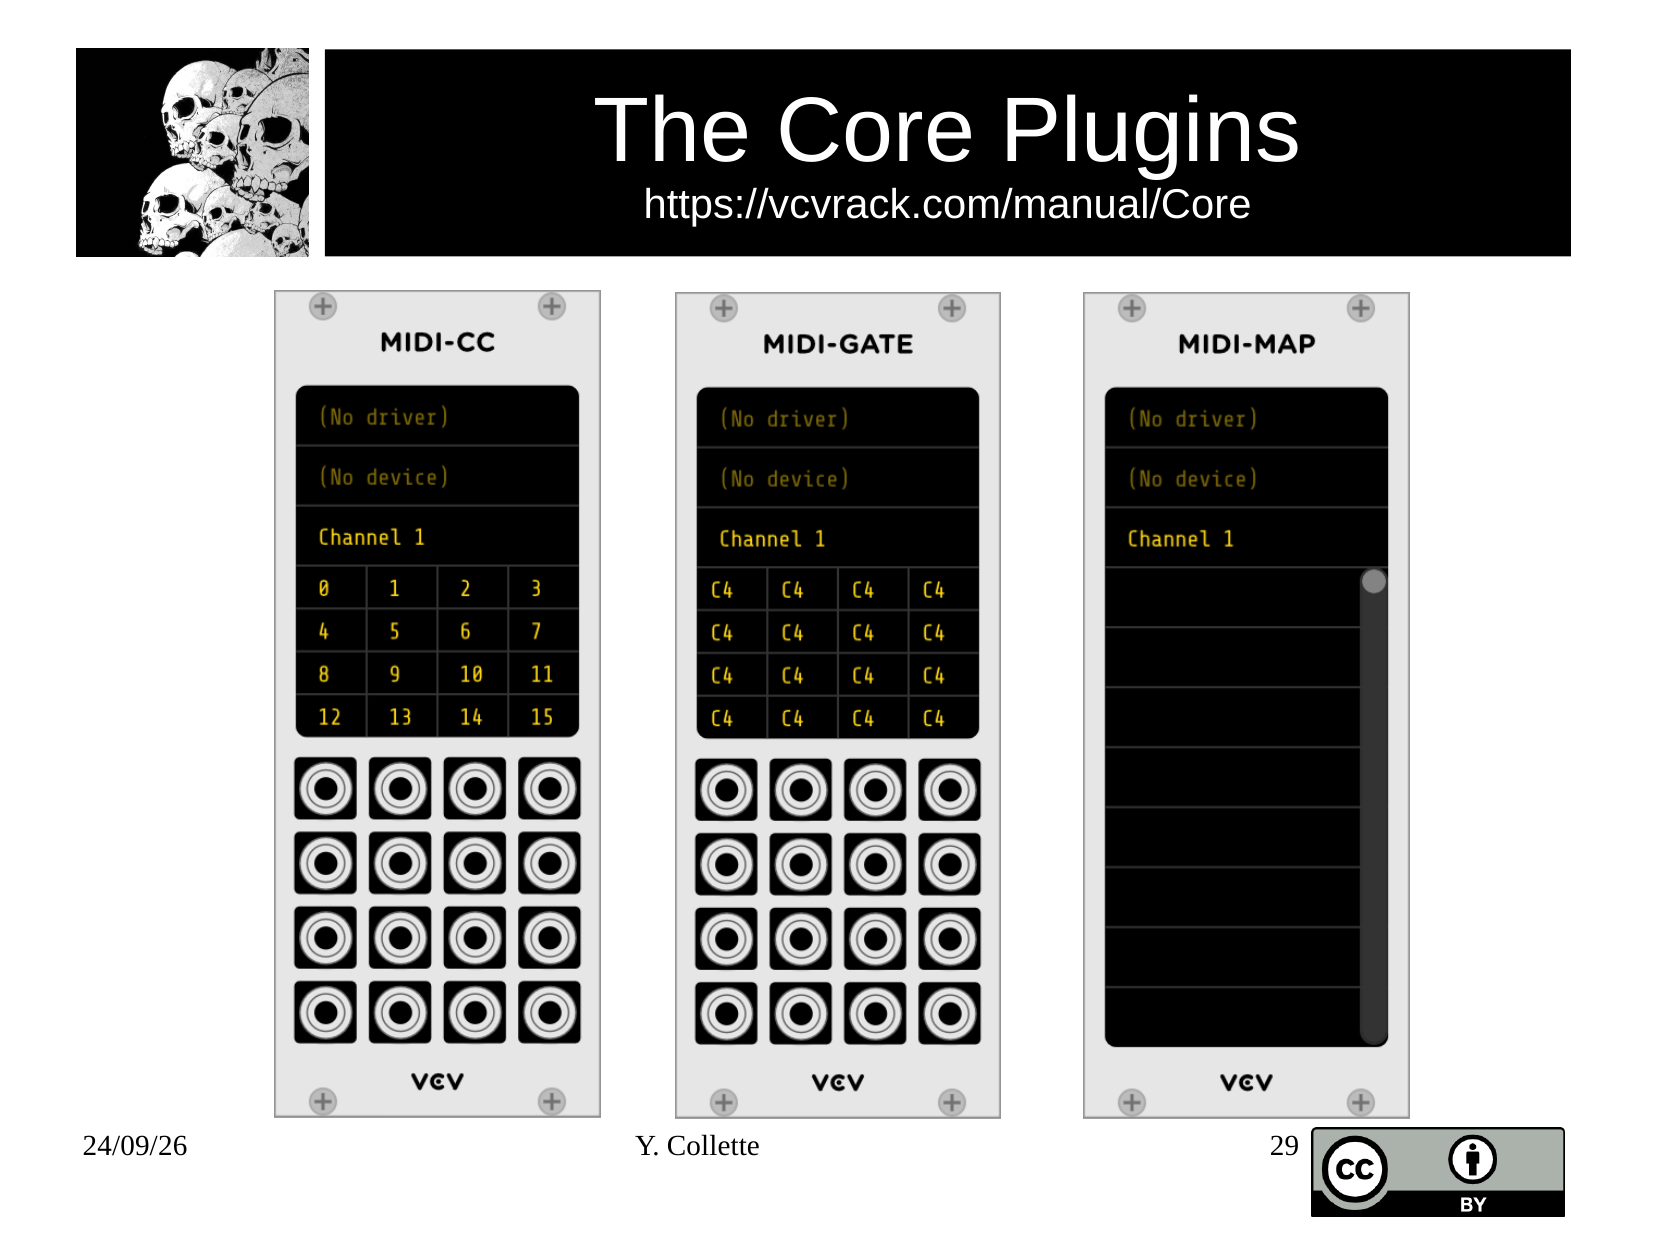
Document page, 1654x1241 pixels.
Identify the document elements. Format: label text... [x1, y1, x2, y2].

title The Core Plugins https://vcvrack.com/manual/Core [324, 49, 1571, 257]
picture [675, 292, 1001, 1119]
picture [76, 48, 309, 257]
picture [1311, 1127, 1565, 1217]
picture [274, 290, 601, 1118]
picture [1083, 292, 1410, 1119]
